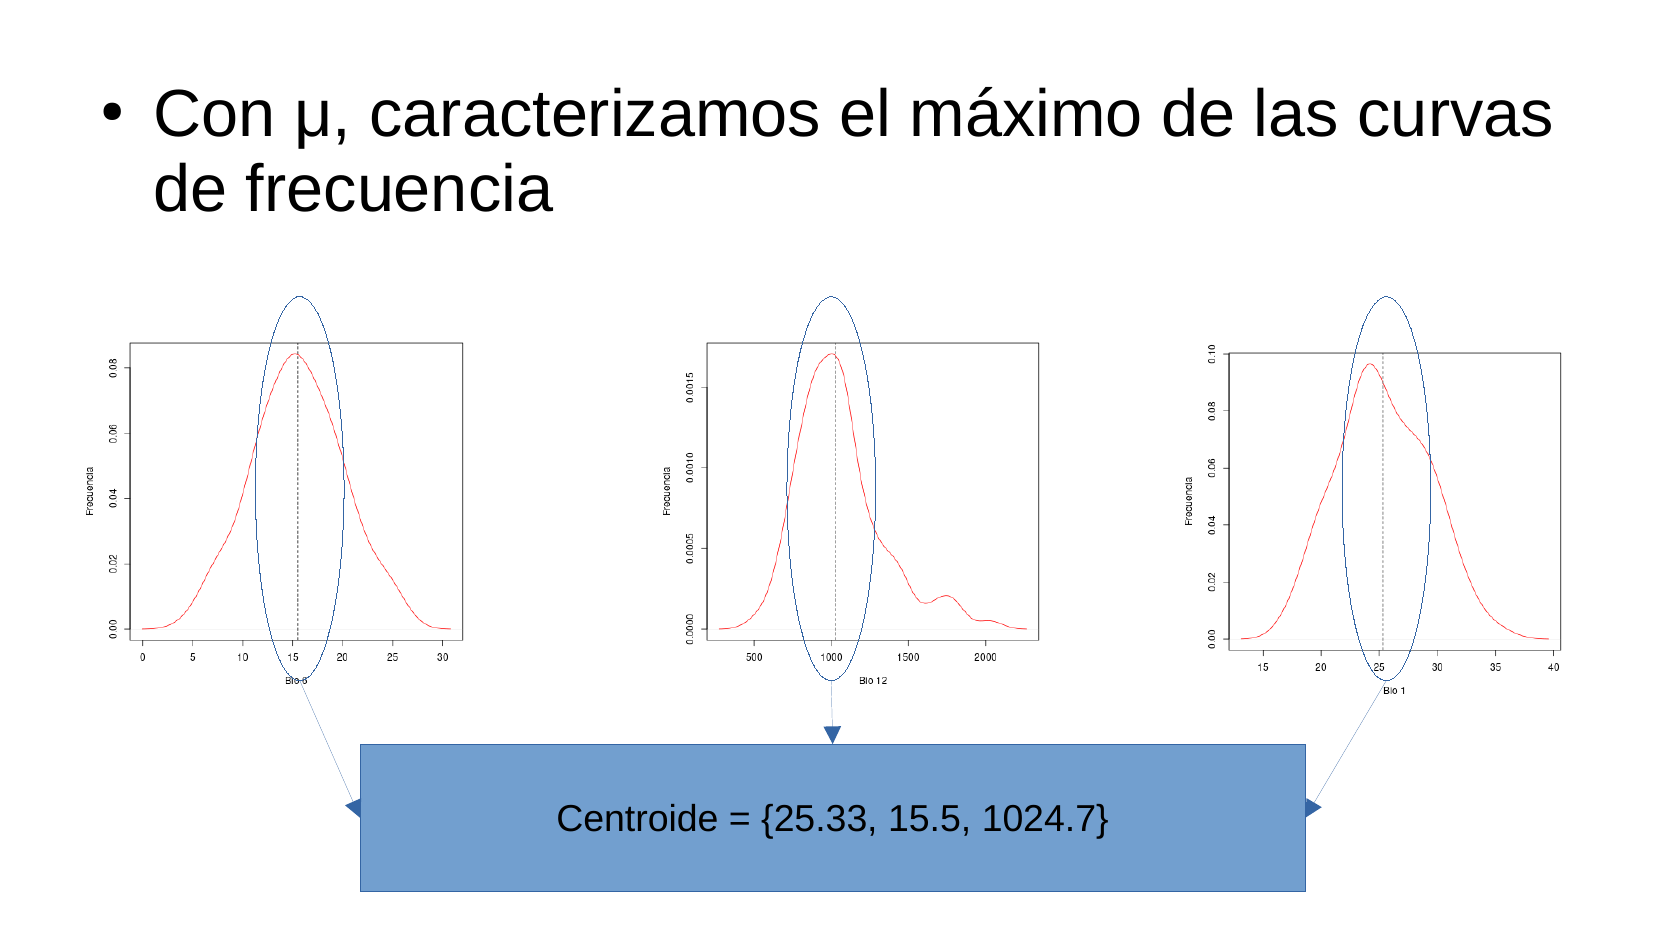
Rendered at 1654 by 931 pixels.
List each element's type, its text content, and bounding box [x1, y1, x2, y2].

text_box Centroide = {25.33, 15.5, 1024.7} [360, 744, 1306, 892]
picture [1181, 305, 1585, 709]
picture [82, 295, 487, 699]
list Con μ, caracterizamos el máximo de las curvas de frecuencia [82, 75, 1571, 616]
picture [659, 295, 1063, 699]
